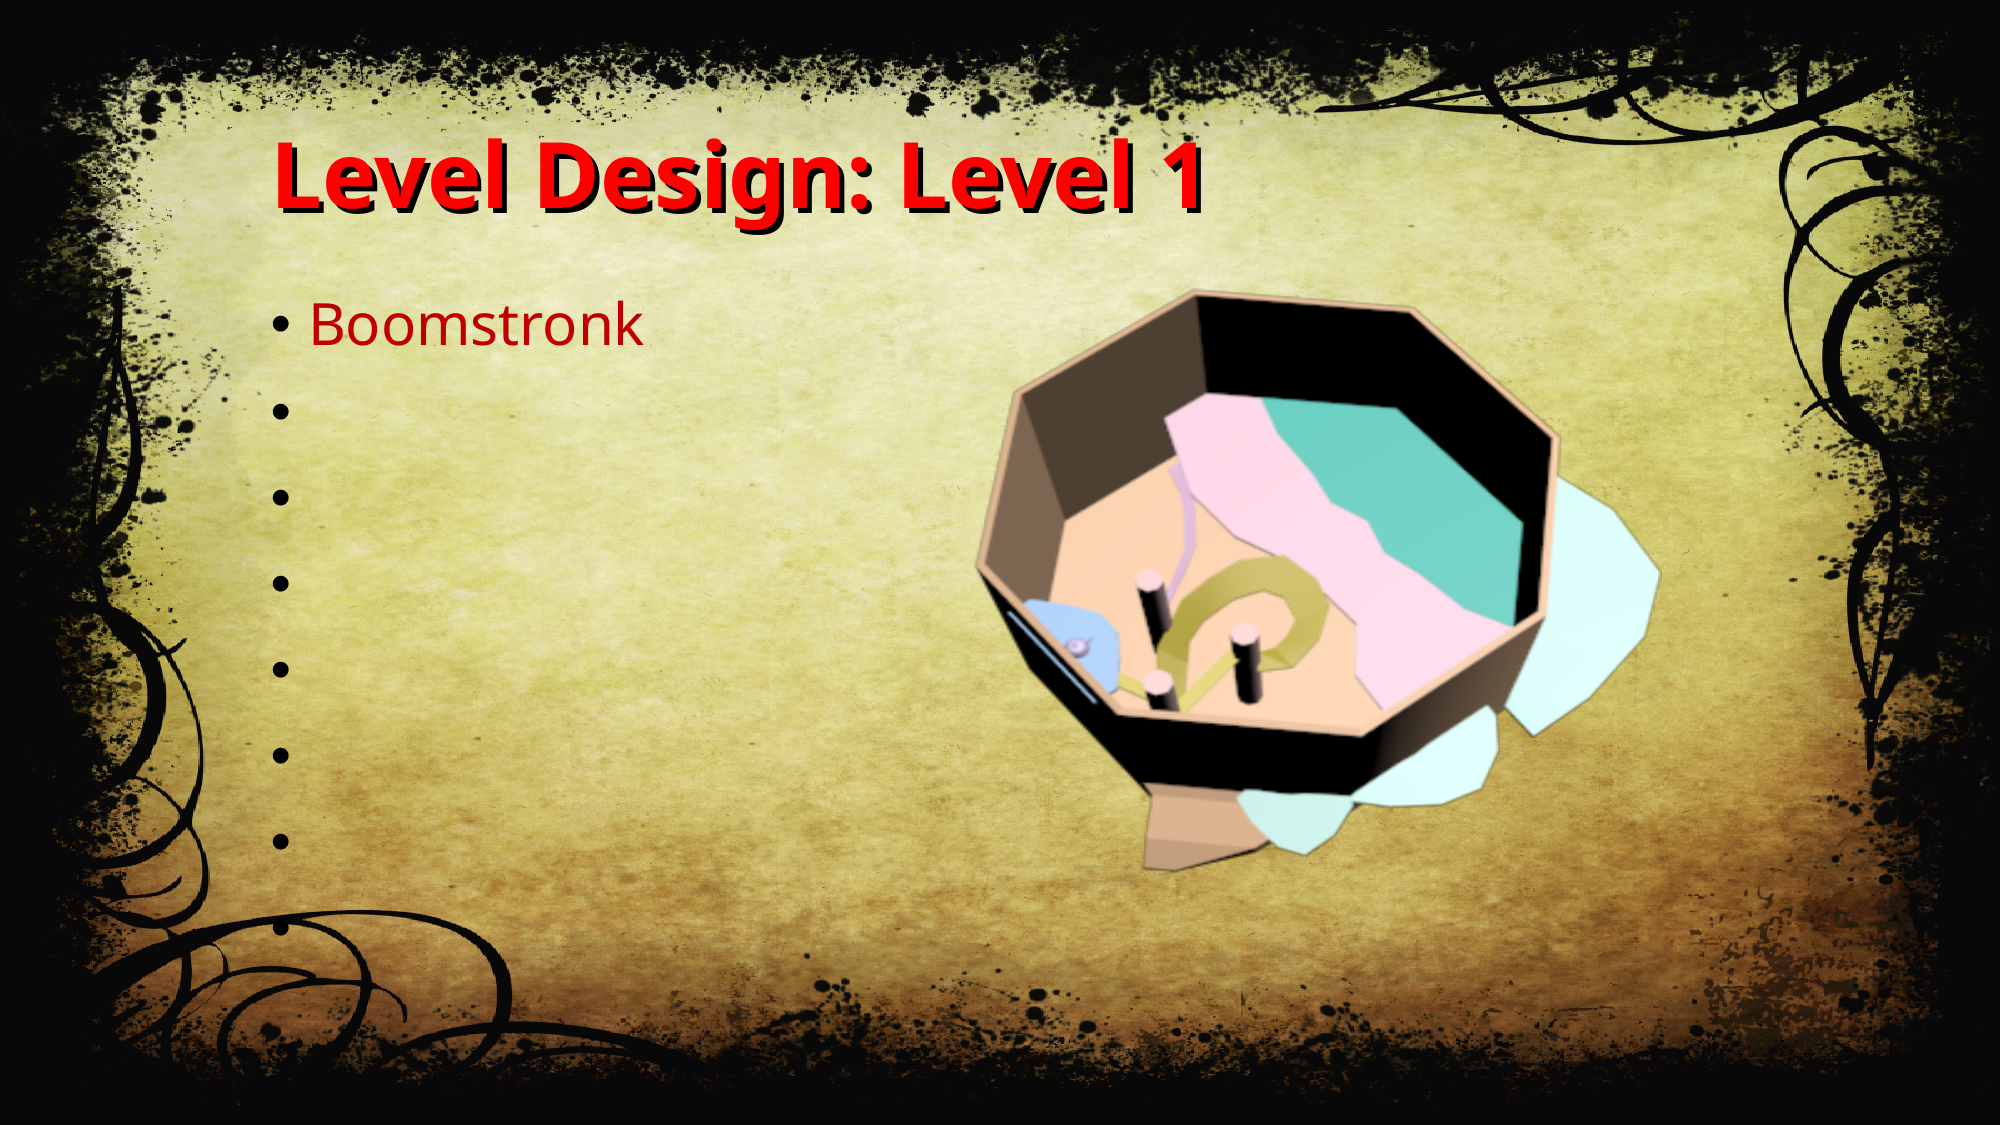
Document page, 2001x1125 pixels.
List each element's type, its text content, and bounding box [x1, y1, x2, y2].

title Level Design: Level 1 [255, 70, 1981, 288]
list Boomstronk [255, 288, 506, 1002]
picture [506, 83, 2000, 1063]
